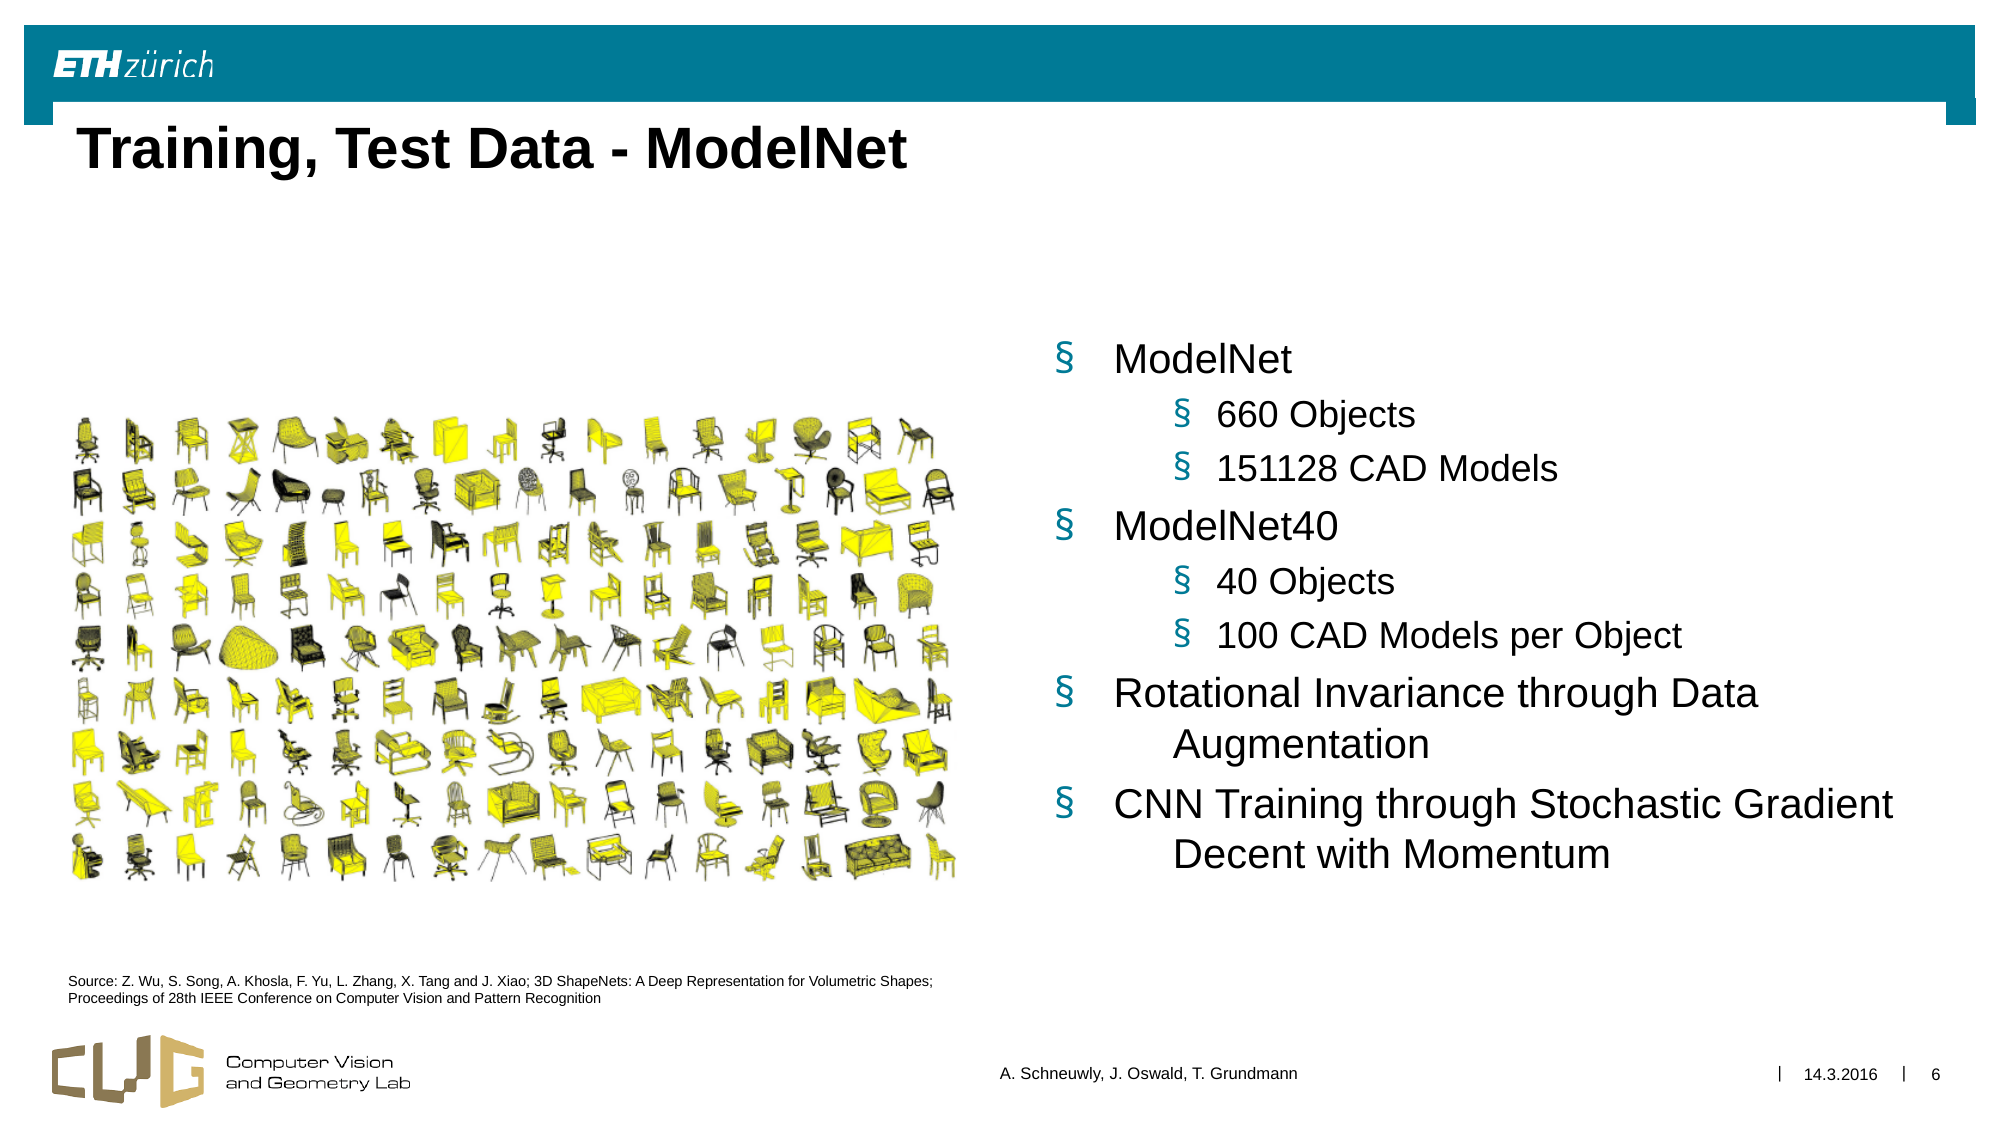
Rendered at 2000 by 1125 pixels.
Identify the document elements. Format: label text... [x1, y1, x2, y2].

text_box 14.3.2016 [1790, 1034, 1892, 1112]
picture [53, 401, 968, 895]
text_box 6 [1906, 1034, 1966, 1112]
text_box Source: Z. Wu, S. Song, A. Khosla, F. Yu, L. Zhang, X. Tang and J. Xiao; 3D ShapeNets: A Deep Representation for Volumetric Shapes; Proceedings of 28th IEEE Conference on Computer Vision and Pattern Recognition [53, 964, 969, 1015]
title Training, Test Data - ModelNet [53, 101, 1946, 262]
list ModelNet 660 Objects 151128 CAD Models ModelNet40 40 Objects 100 CAD Models per Object Rotational Invariance through Data Augmentation CNN Training through Stochastic Gradient Decent with Momentum [1031, 332, 1945, 1024]
text_box A. Schneuwly, J. Oswald, T. Grundmann [999, 1034, 1760, 1111]
